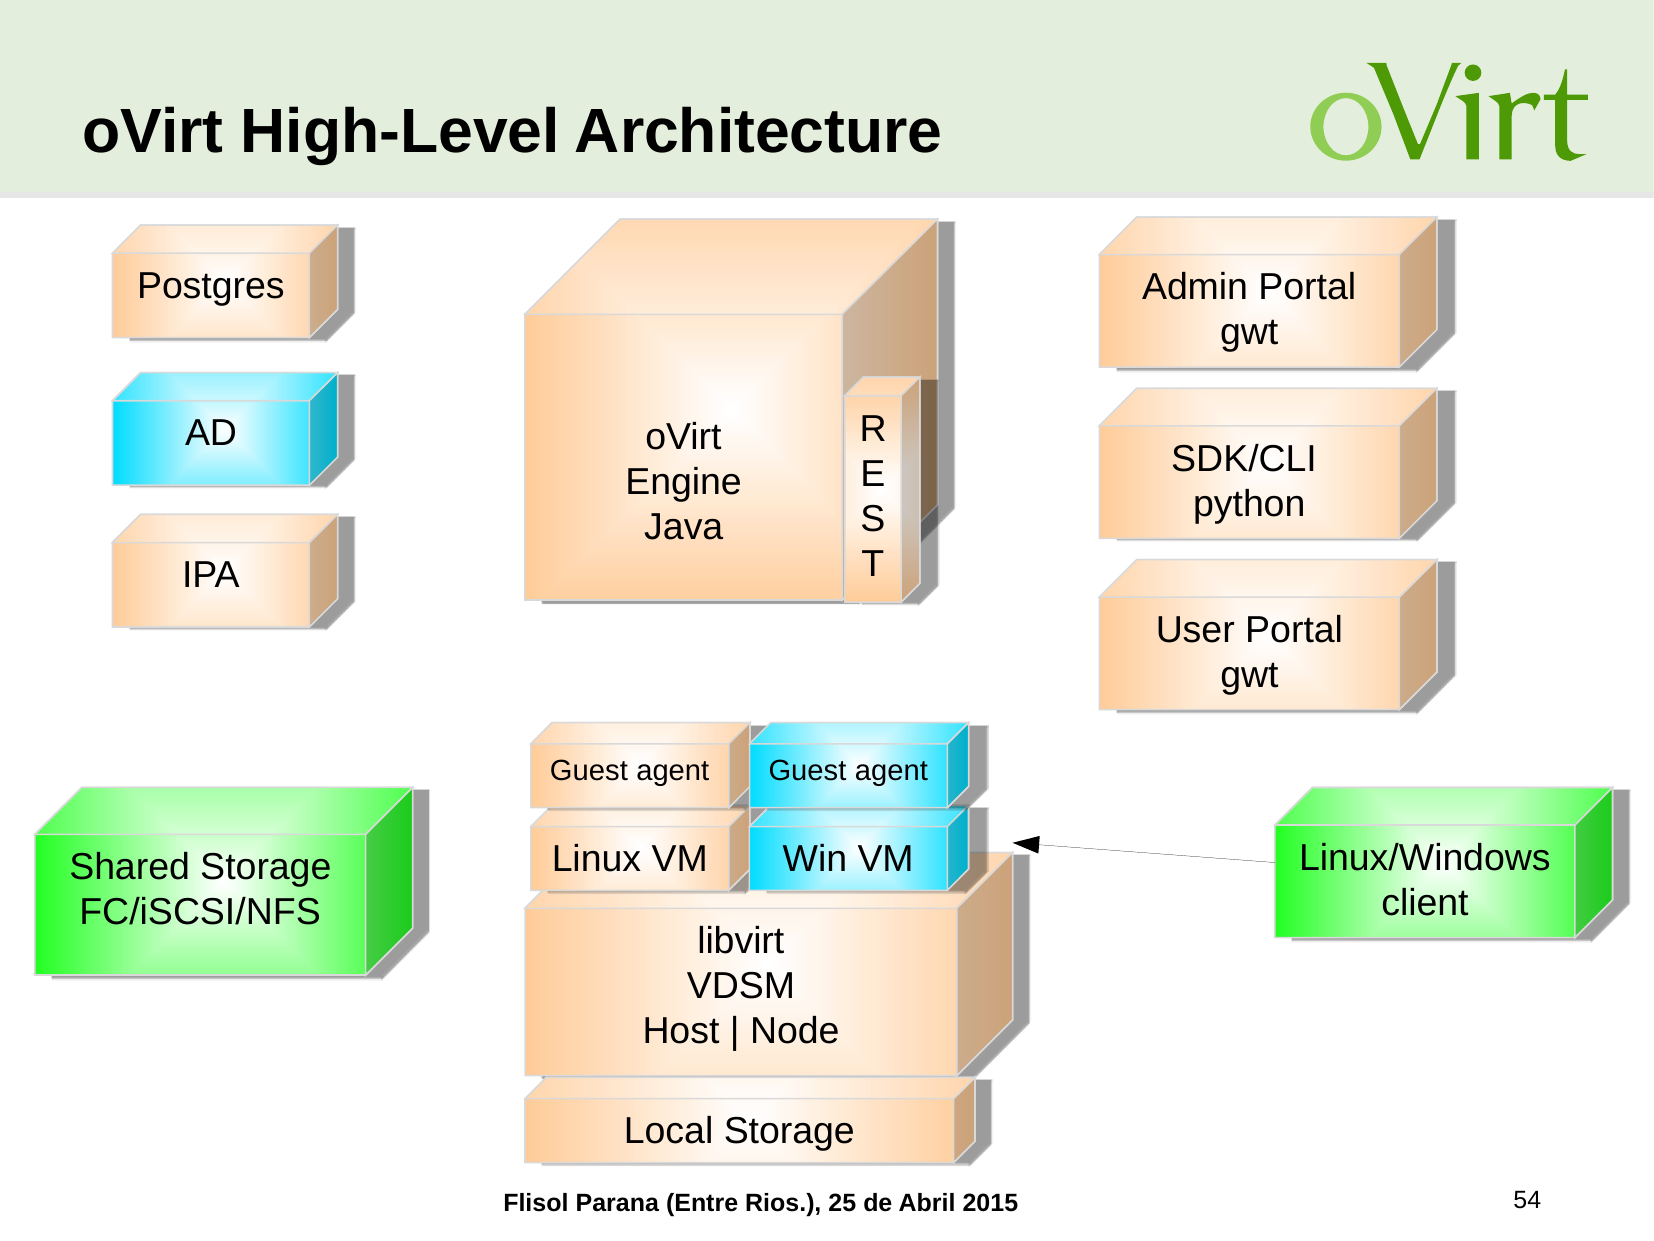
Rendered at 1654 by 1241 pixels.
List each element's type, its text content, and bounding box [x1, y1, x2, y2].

text_box Postgres [112, 254, 309, 338]
text_box SDK/CLI python [1099, 426, 1399, 539]
text_box AD [112, 401, 309, 486]
text_box oVirt Engine Java [524, 315, 842, 601]
text_box R E S T [844, 396, 901, 603]
title oVirt High-Level Architecture [82, 37, 1303, 226]
text_box Linux VM [530, 827, 728, 891]
text_box Guest agent [530, 744, 728, 808]
text_box Win VM [749, 827, 947, 891]
text_box Local Storage [525, 1099, 953, 1163]
text_box libvirt VDSM Host | Node [525, 909, 956, 1076]
text_box IPA [112, 543, 309, 627]
text_box Guest agent [749, 744, 947, 808]
text_box Admin Portal gwt [1099, 255, 1399, 368]
text_box User Portal gwt [1099, 598, 1399, 710]
text_box Shared Storage FC/iSCSI/NFS [34, 835, 365, 976]
text_box Linux/Windows client [1274, 826, 1574, 938]
